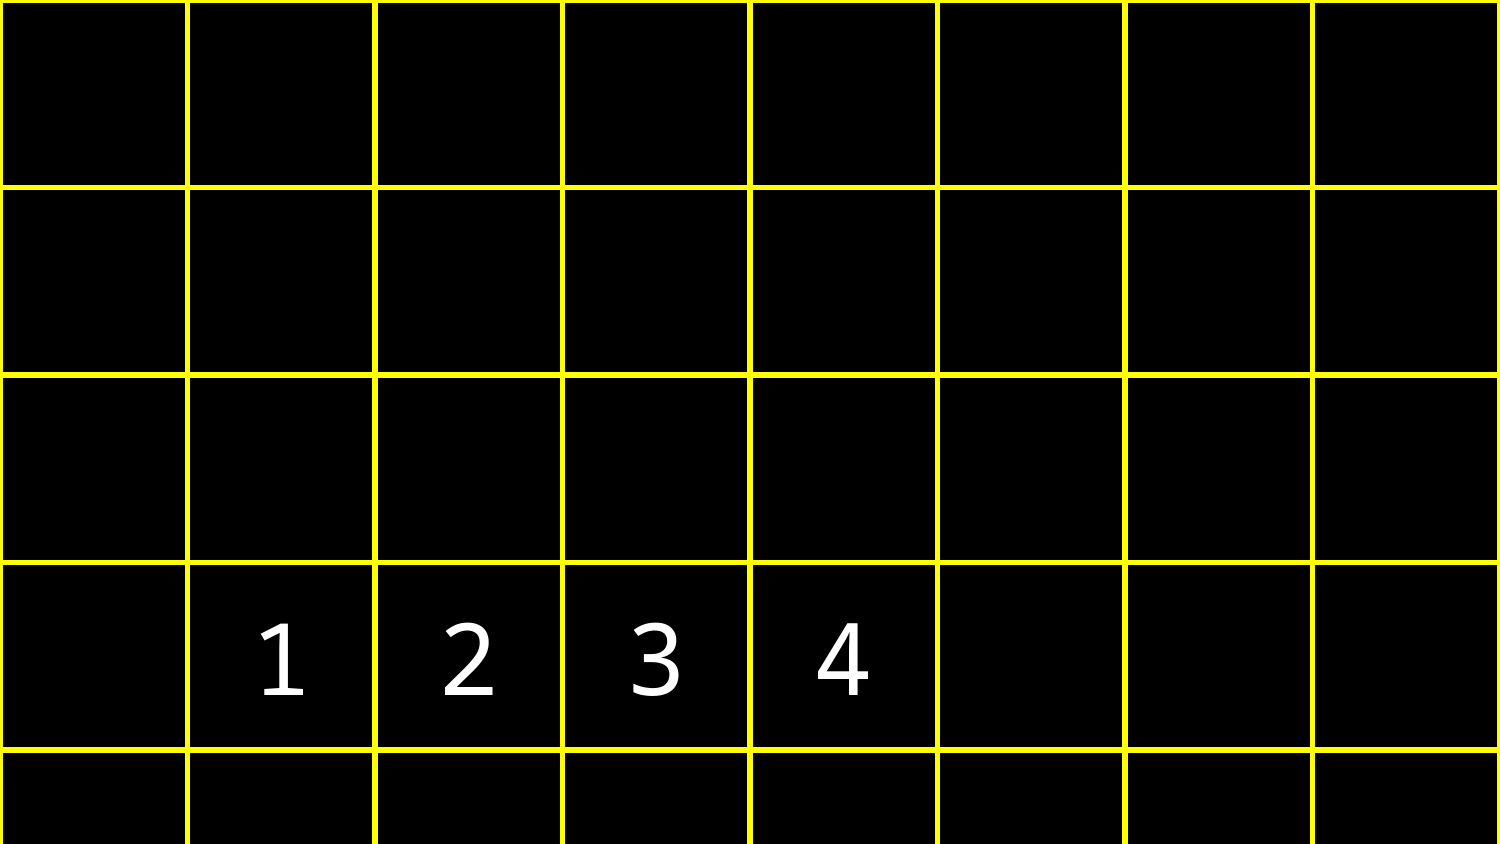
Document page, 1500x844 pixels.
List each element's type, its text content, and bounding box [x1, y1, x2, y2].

table_cell [3, 190, 185, 372]
table_cell [1128, 753, 1310, 844]
table_cell [3, 753, 185, 844]
table_cell [1315, 190, 1497, 372]
table_cell 4 [753, 565, 935, 747]
table_cell 3 [565, 565, 747, 747]
table_header [1128, 3, 1310, 185]
table_cell [565, 378, 747, 560]
table_cell [190, 190, 372, 372]
table_cell [565, 190, 747, 372]
table_cell [940, 565, 1122, 747]
table_cell [940, 190, 1122, 372]
table_cell [1315, 565, 1497, 747]
table_header [565, 3, 747, 185]
table_cell [190, 378, 372, 560]
table_cell [940, 753, 1122, 844]
table_cell 2 [378, 565, 560, 747]
table_cell 1 [190, 565, 372, 747]
table_cell [940, 378, 1122, 560]
table_header [3, 3, 185, 185]
table_cell [1315, 753, 1497, 844]
table_cell [378, 190, 560, 372]
table_cell [753, 378, 935, 560]
table_cell [753, 753, 935, 844]
table_cell [378, 378, 560, 560]
table_cell [190, 753, 372, 844]
table_cell [1128, 565, 1310, 747]
table_cell [1128, 378, 1310, 560]
table_cell [378, 753, 560, 844]
table_header [190, 3, 372, 185]
table_cell [3, 565, 185, 747]
table_header [1315, 3, 1497, 185]
table_cell [565, 753, 747, 844]
table_header [378, 3, 560, 185]
table_cell [3, 378, 185, 560]
table_cell [1315, 378, 1497, 560]
table_cell [1128, 190, 1310, 372]
table_cell [753, 190, 935, 372]
table_header [753, 3, 935, 185]
table_header [940, 3, 1122, 185]
